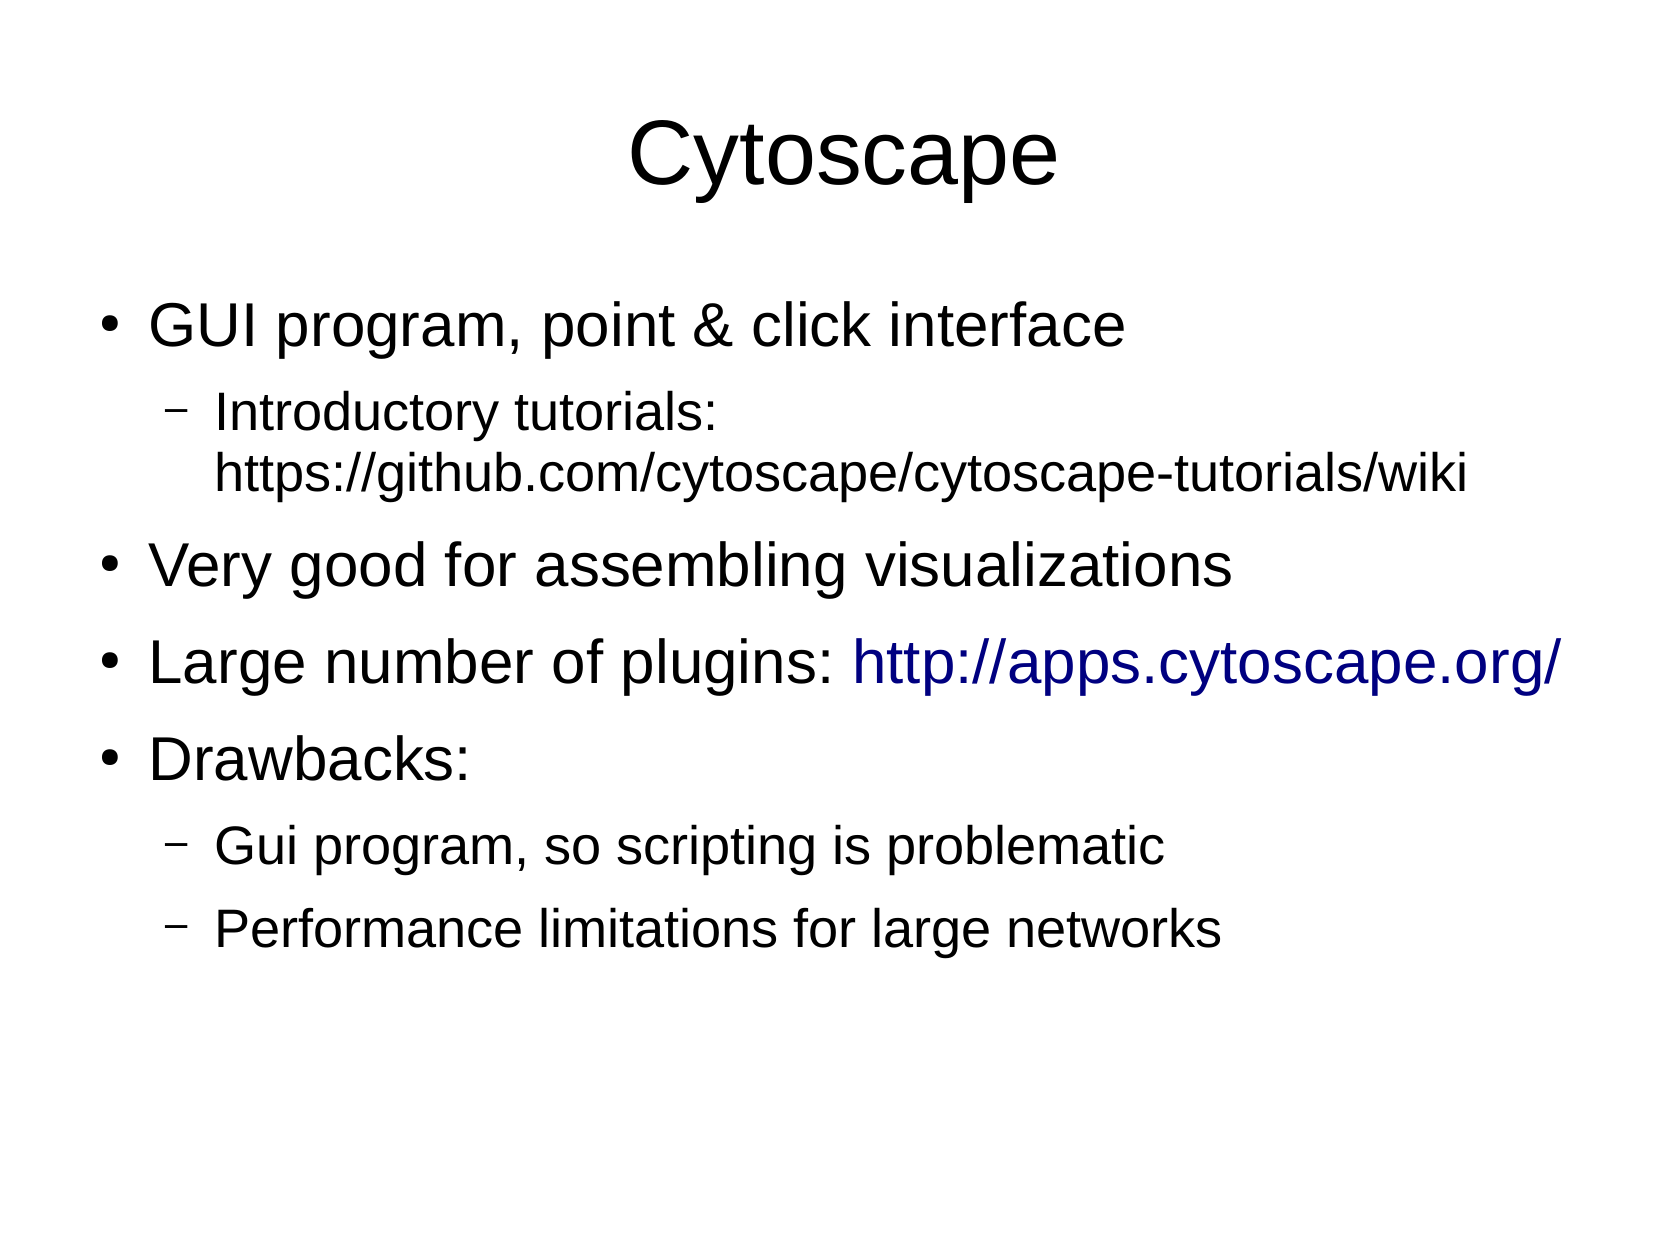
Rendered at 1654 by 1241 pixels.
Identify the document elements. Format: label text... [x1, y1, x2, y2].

title Cytoscape [82, 49, 1571, 257]
list GUI program, point & click interface Introductory tutorials: https://github.com/cytoscape/cytoscape-tutorials/wiki Very good for assembling visualizations Large number of plugins: http://apps.cytoscape.org/ Drawbacks: Gui program, so scripting is problematic Performance limitations for large networks [82, 290, 1571, 1010]
